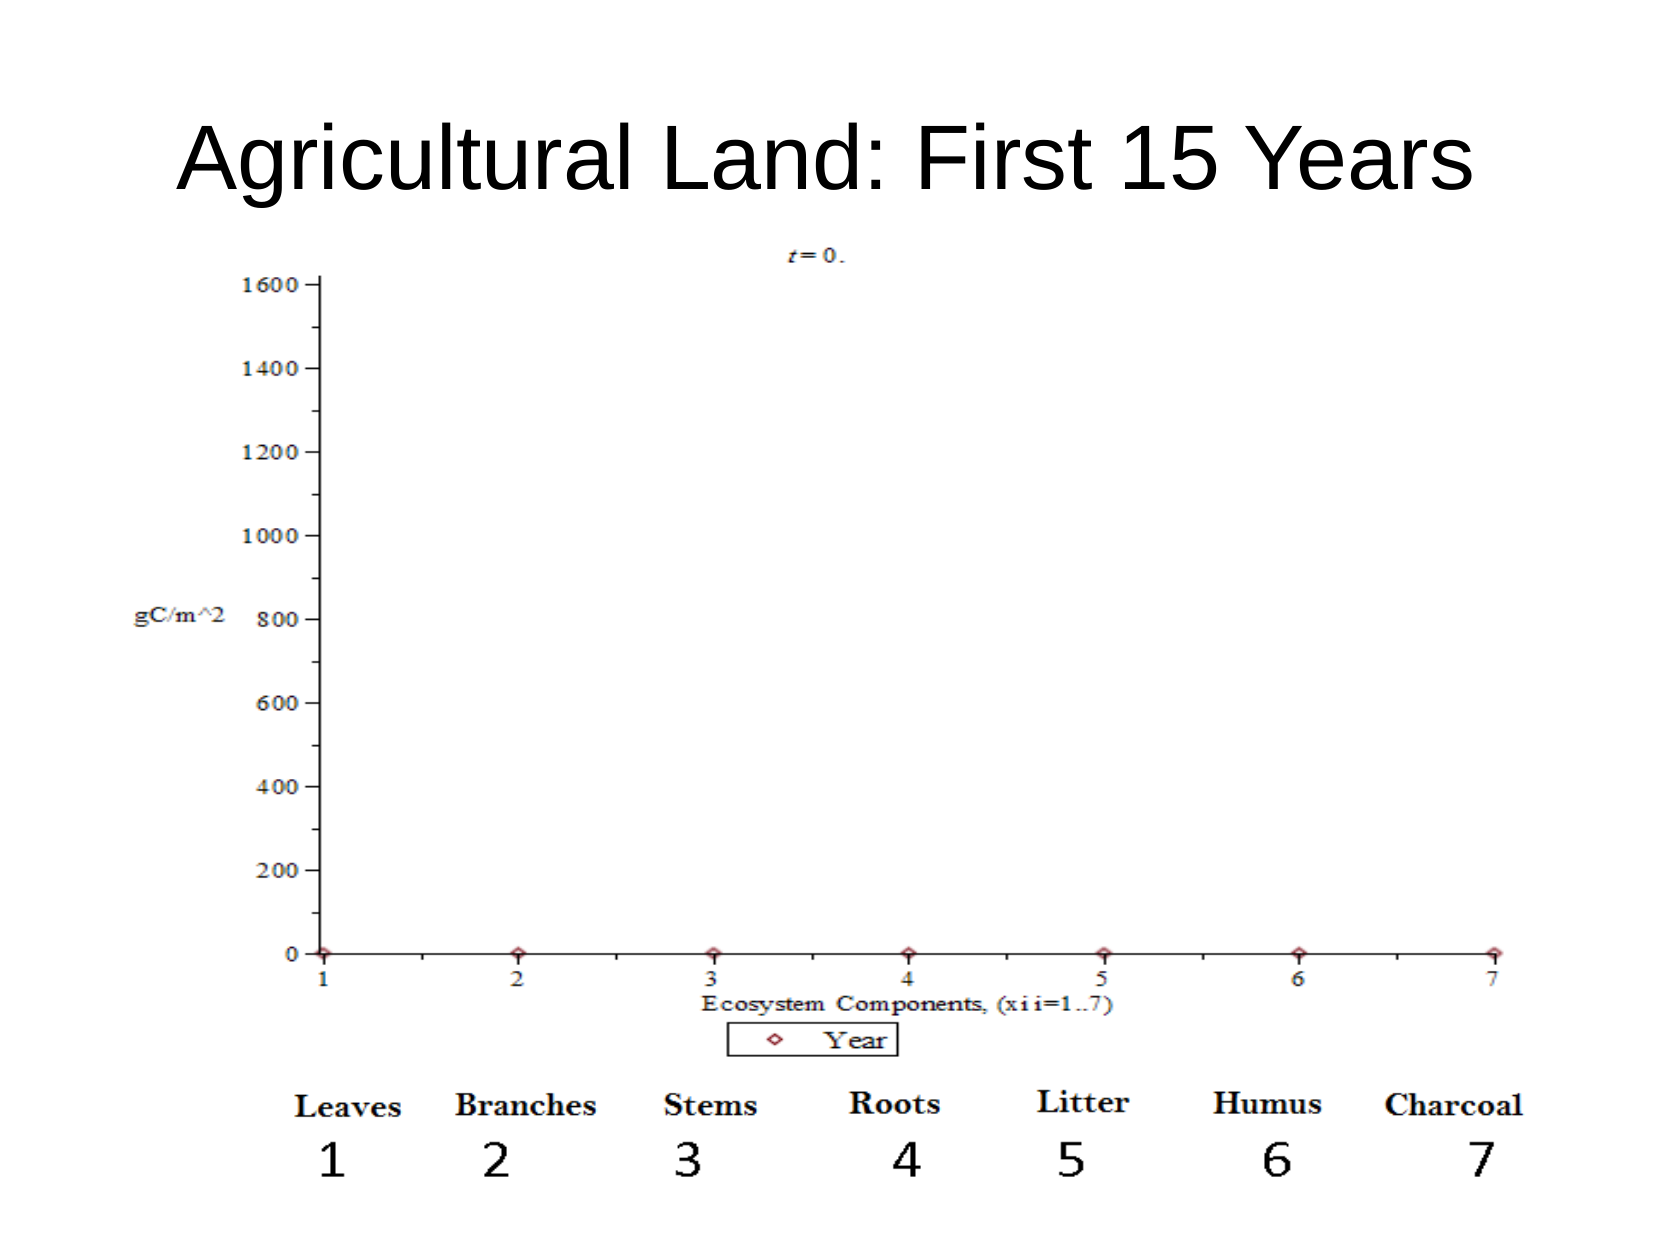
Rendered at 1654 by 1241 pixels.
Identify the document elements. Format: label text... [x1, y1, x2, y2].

picture [276, 1084, 1542, 1199]
picture [114, 235, 1515, 1071]
title Agricultural Land: First 15 Years [82, 49, 1571, 257]
